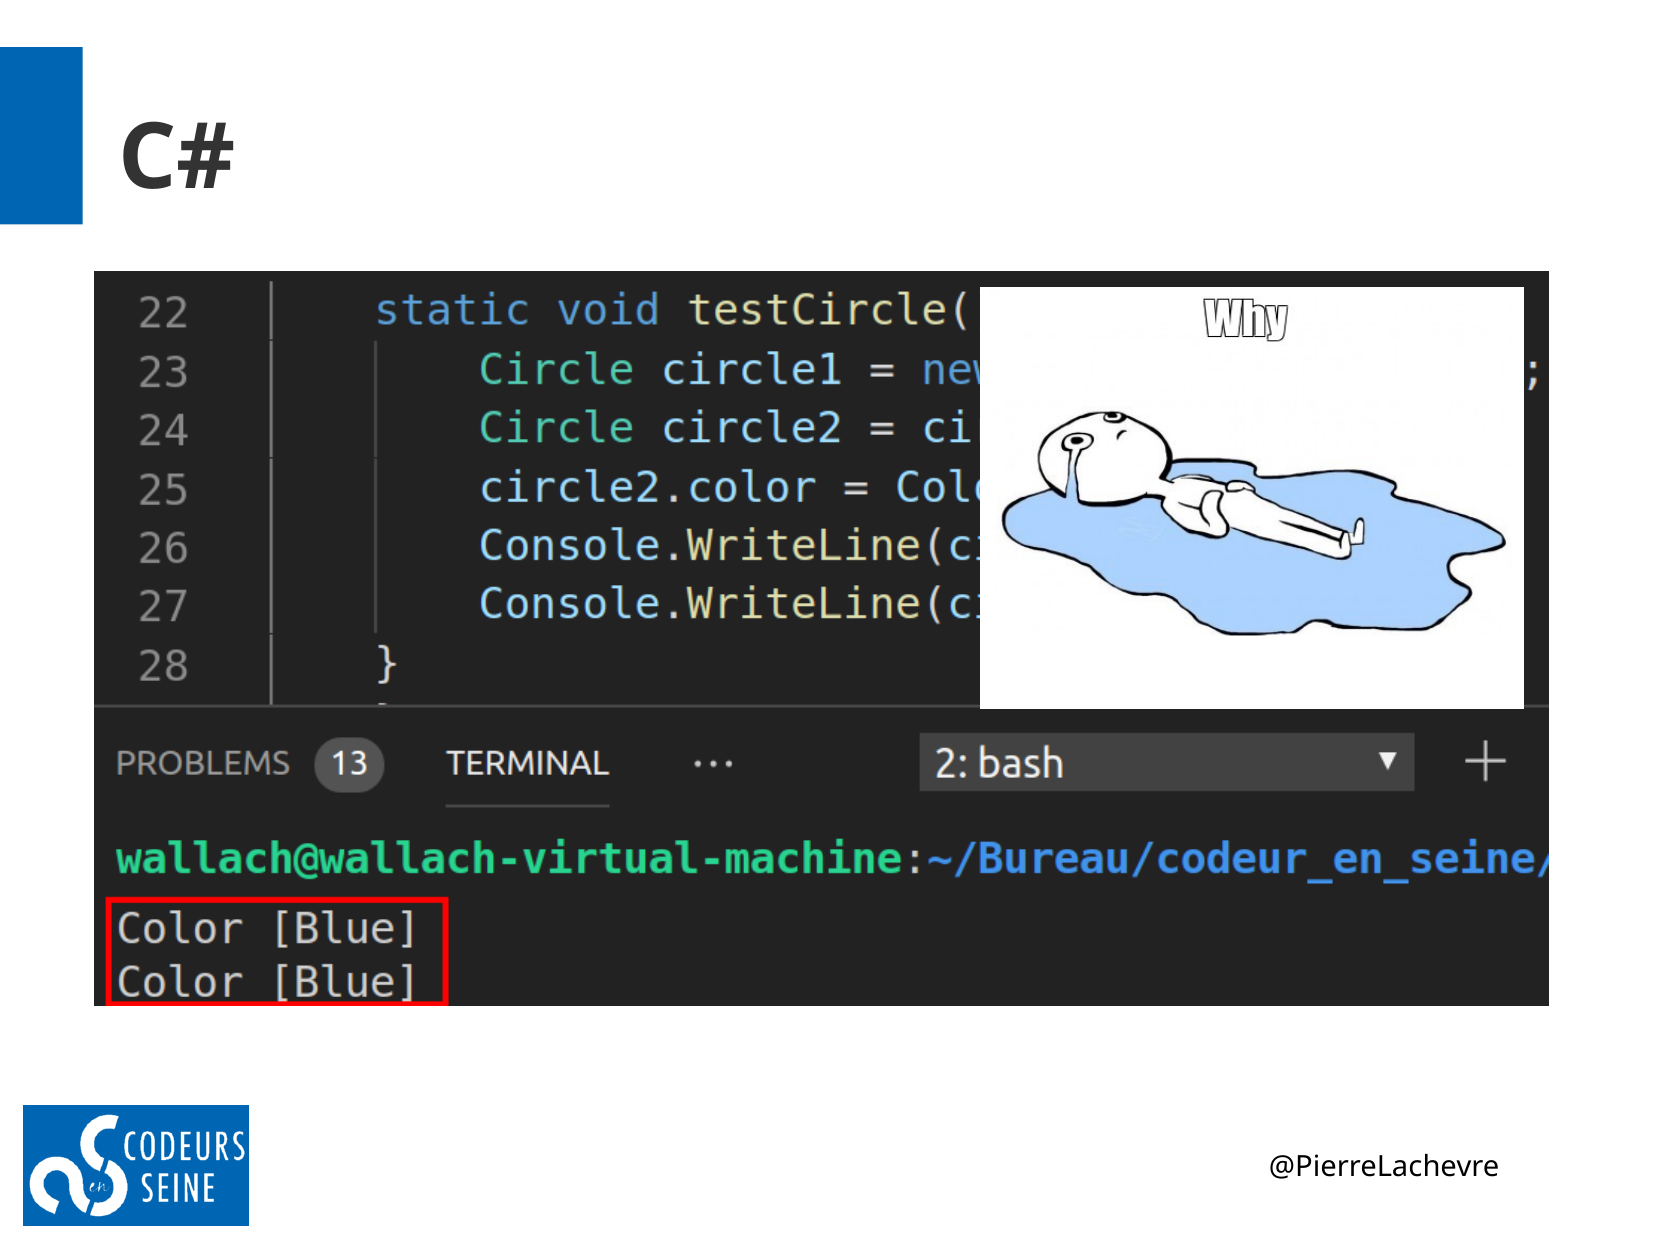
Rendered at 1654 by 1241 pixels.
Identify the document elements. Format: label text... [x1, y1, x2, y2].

title C# [118, 49, 1571, 257]
picture [23, 1105, 249, 1226]
picture [94, 271, 1549, 1006]
